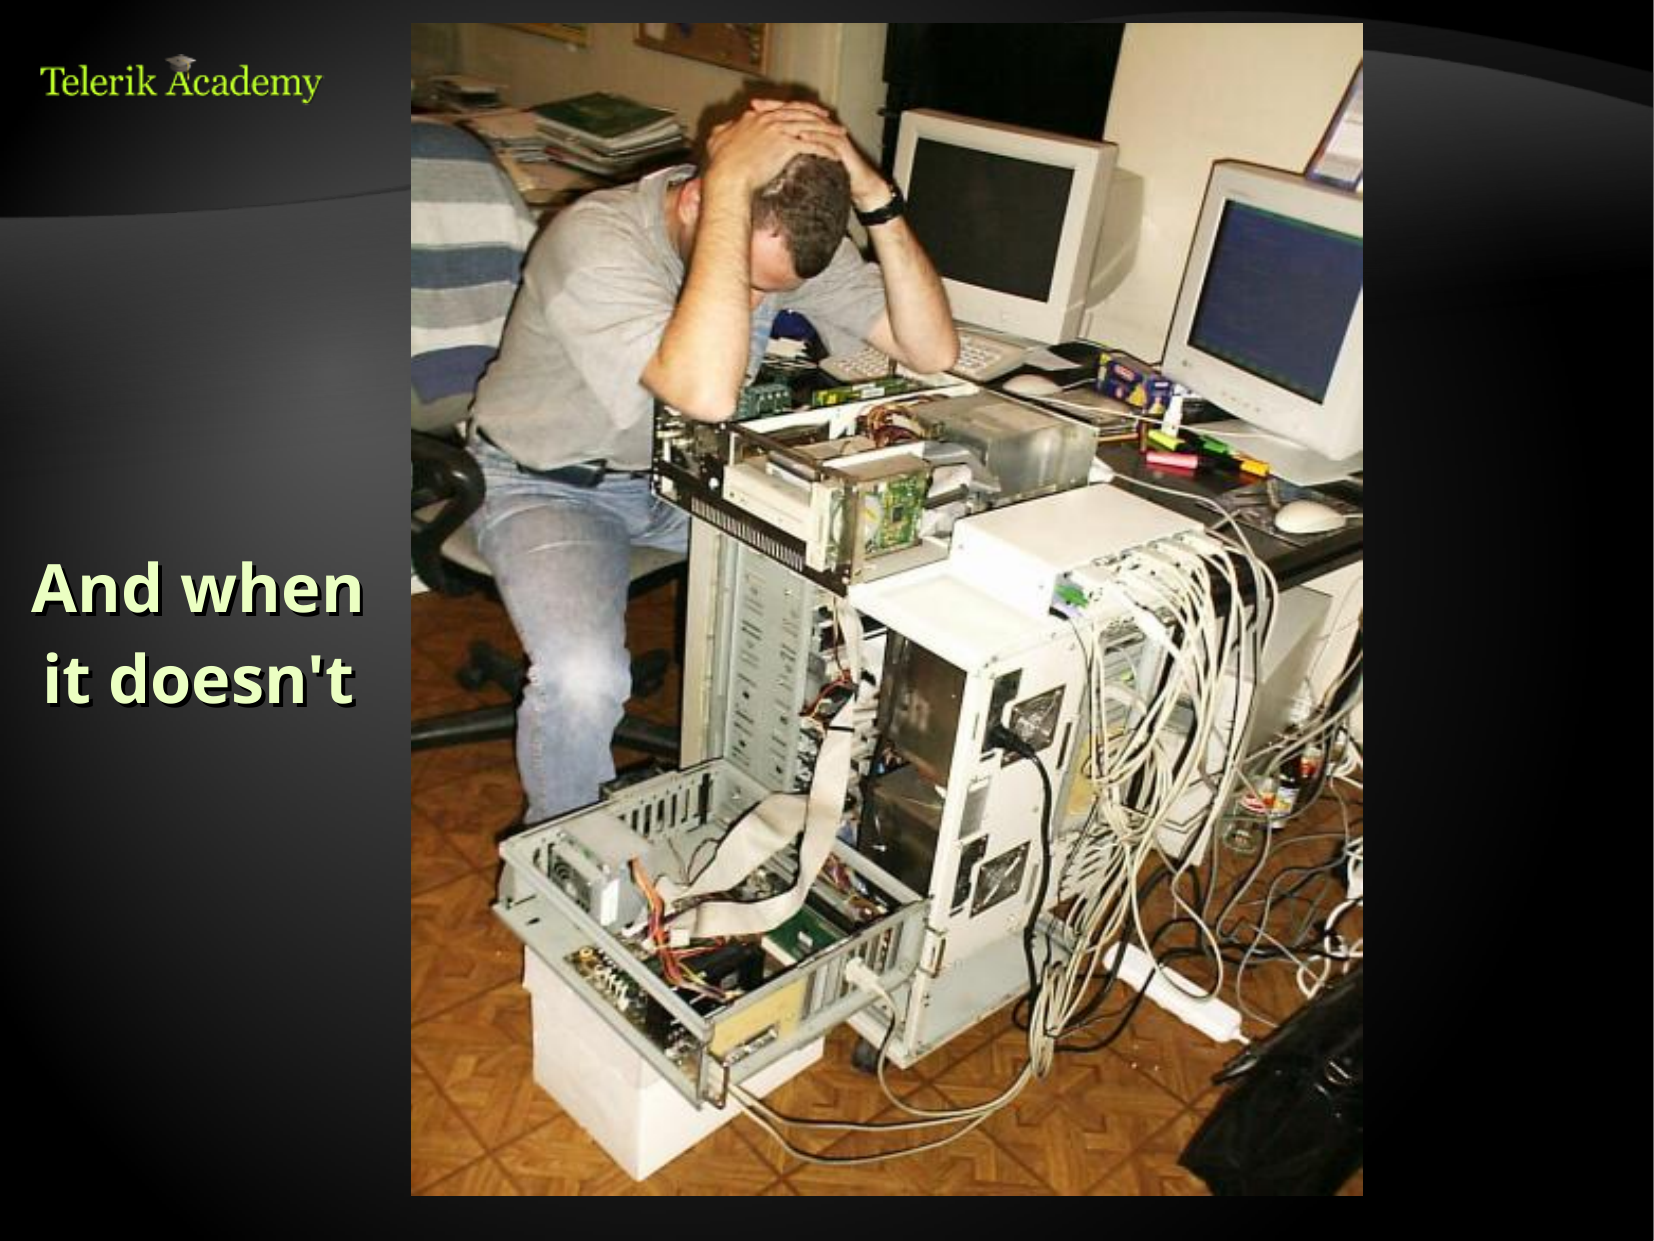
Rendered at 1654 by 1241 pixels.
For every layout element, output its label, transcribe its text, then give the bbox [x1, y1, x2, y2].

title And when it doesn't [16, 206, 381, 1059]
picture [0, 0, 1654, 1241]
